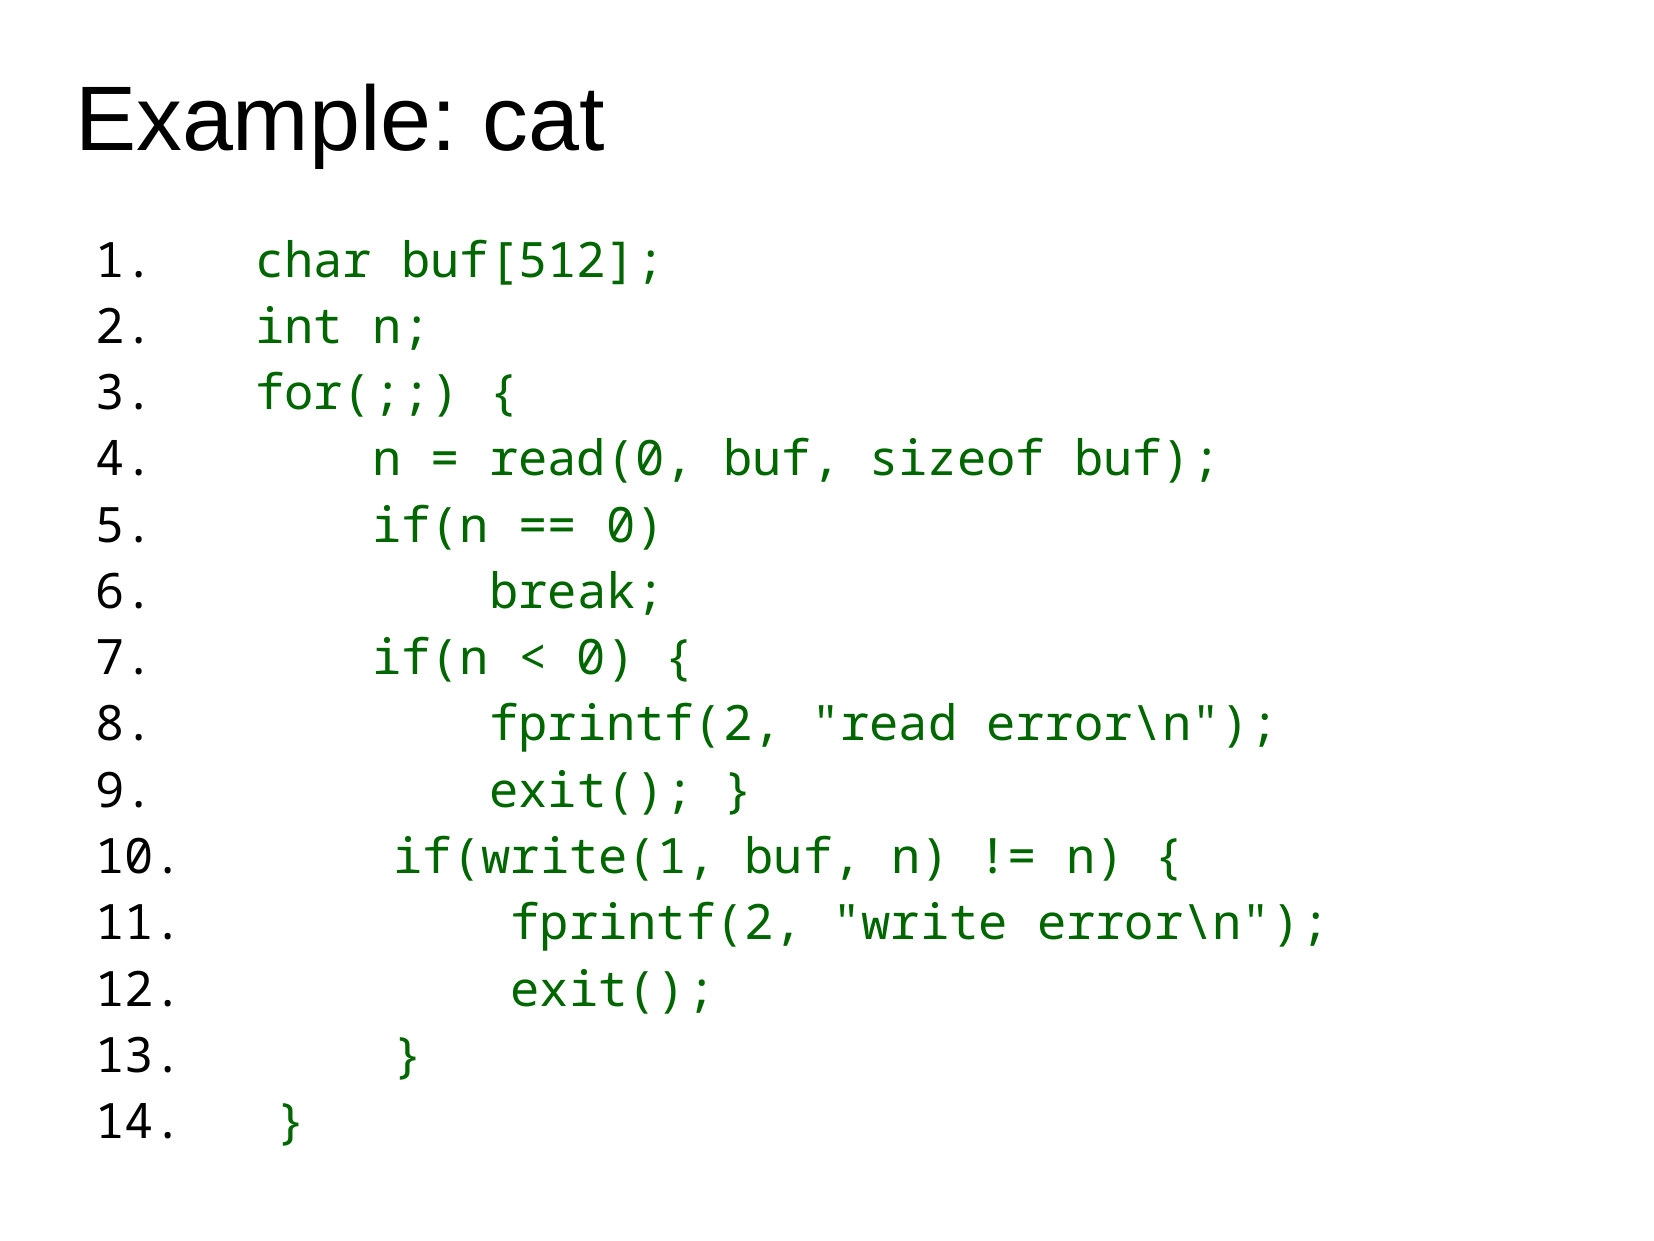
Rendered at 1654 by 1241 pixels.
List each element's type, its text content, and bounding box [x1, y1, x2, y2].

list char buf[512]; int n; for(;;) { n = read(0, buf, sizeof buf); if(n == 0) break; if(n < 0) { fprintf(2, "read error\n"); exit(); } if(write(1, buf, n) != n) { fprintf(2, "write error\n"); exit(); } } [82, 225, 1571, 1163]
title Example: cat [75, 49, 1538, 188]
